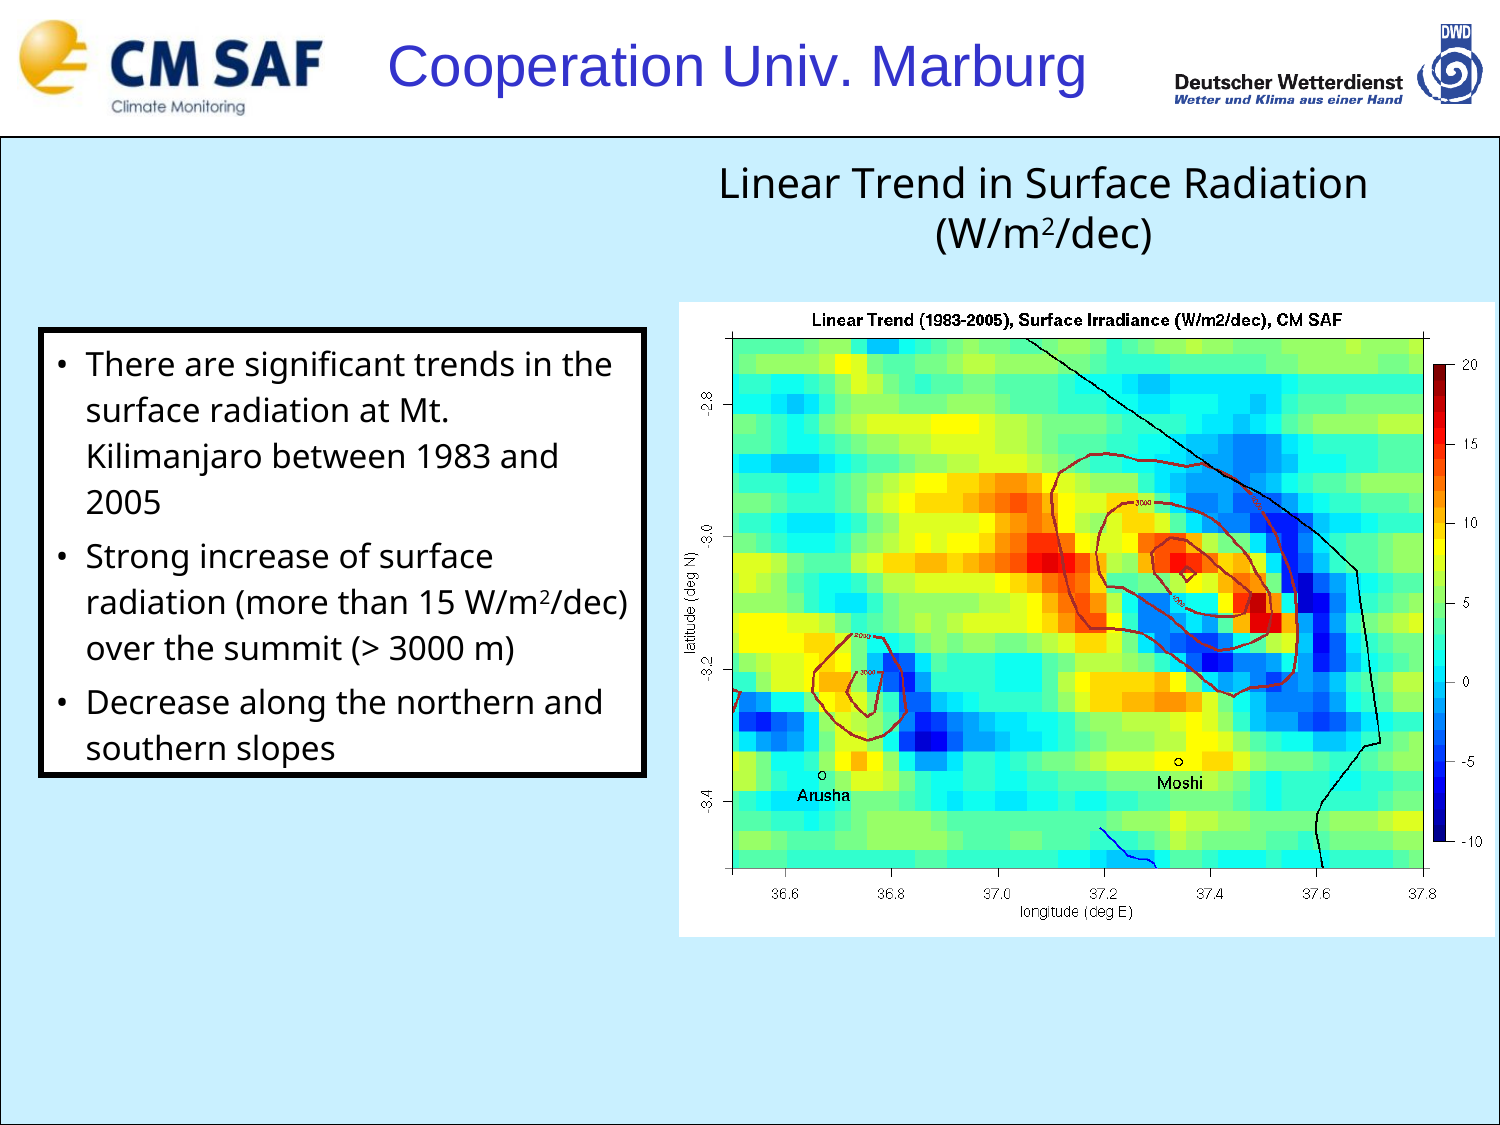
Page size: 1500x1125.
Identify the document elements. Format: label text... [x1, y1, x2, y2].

text_box Linear Trend in Surface Radiation (W/m2/dec) [703, 148, 1385, 265]
text_box There are significant trends in the surface radiation at Mt. Kilimanjaro between 1983 and 2005 Strong increase of surface radiation (more than 15 W/m2/dec) over the summit (> 3000 m) Decrease along the northern and southern slopes [41, 329, 644, 775]
picture [1175, 24, 1483, 104]
picture [679, 302, 1495, 937]
picture [17, 19, 325, 117]
text_box Cooperation Univ. Marburg [372, 20, 1104, 107]
